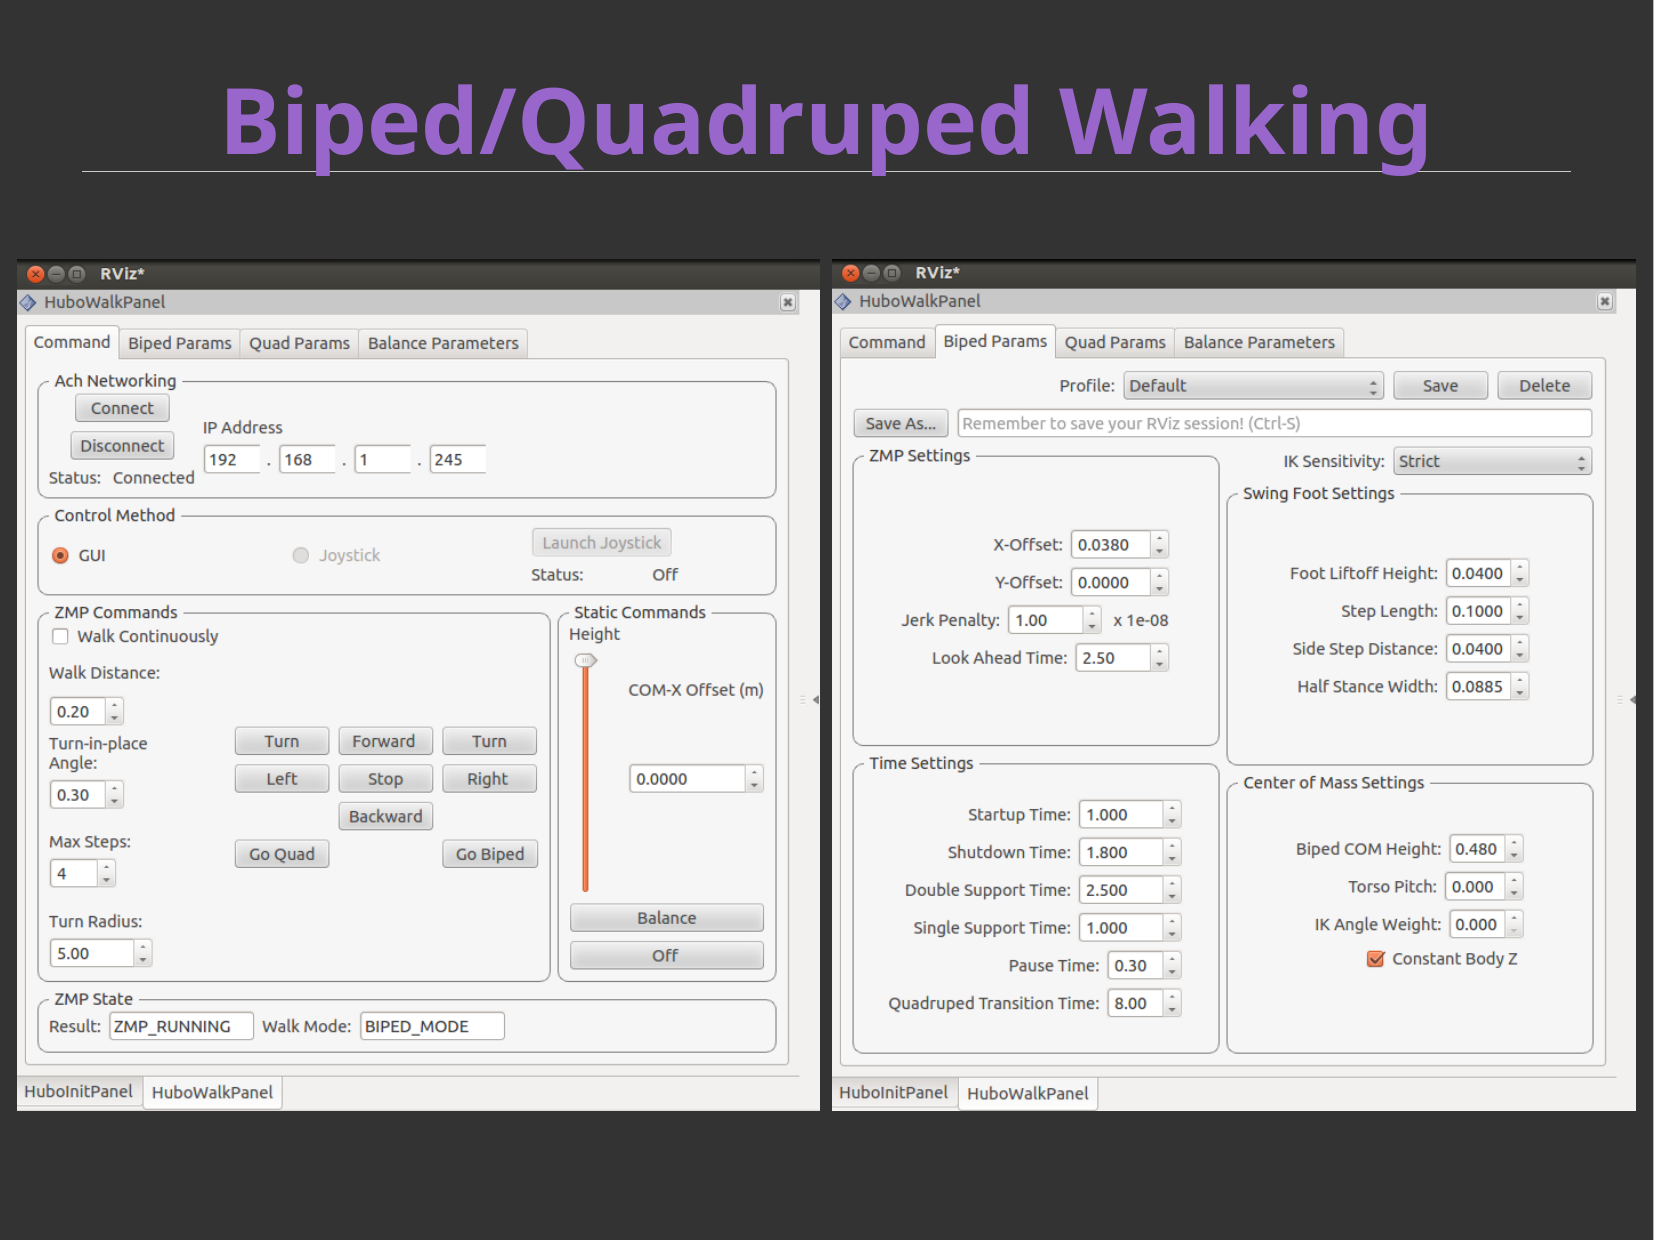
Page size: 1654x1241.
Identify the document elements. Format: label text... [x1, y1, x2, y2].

picture [832, 259, 1636, 1111]
title Biped/Quadruped Walking [82, 49, 1571, 189]
picture [17, 259, 820, 1111]
